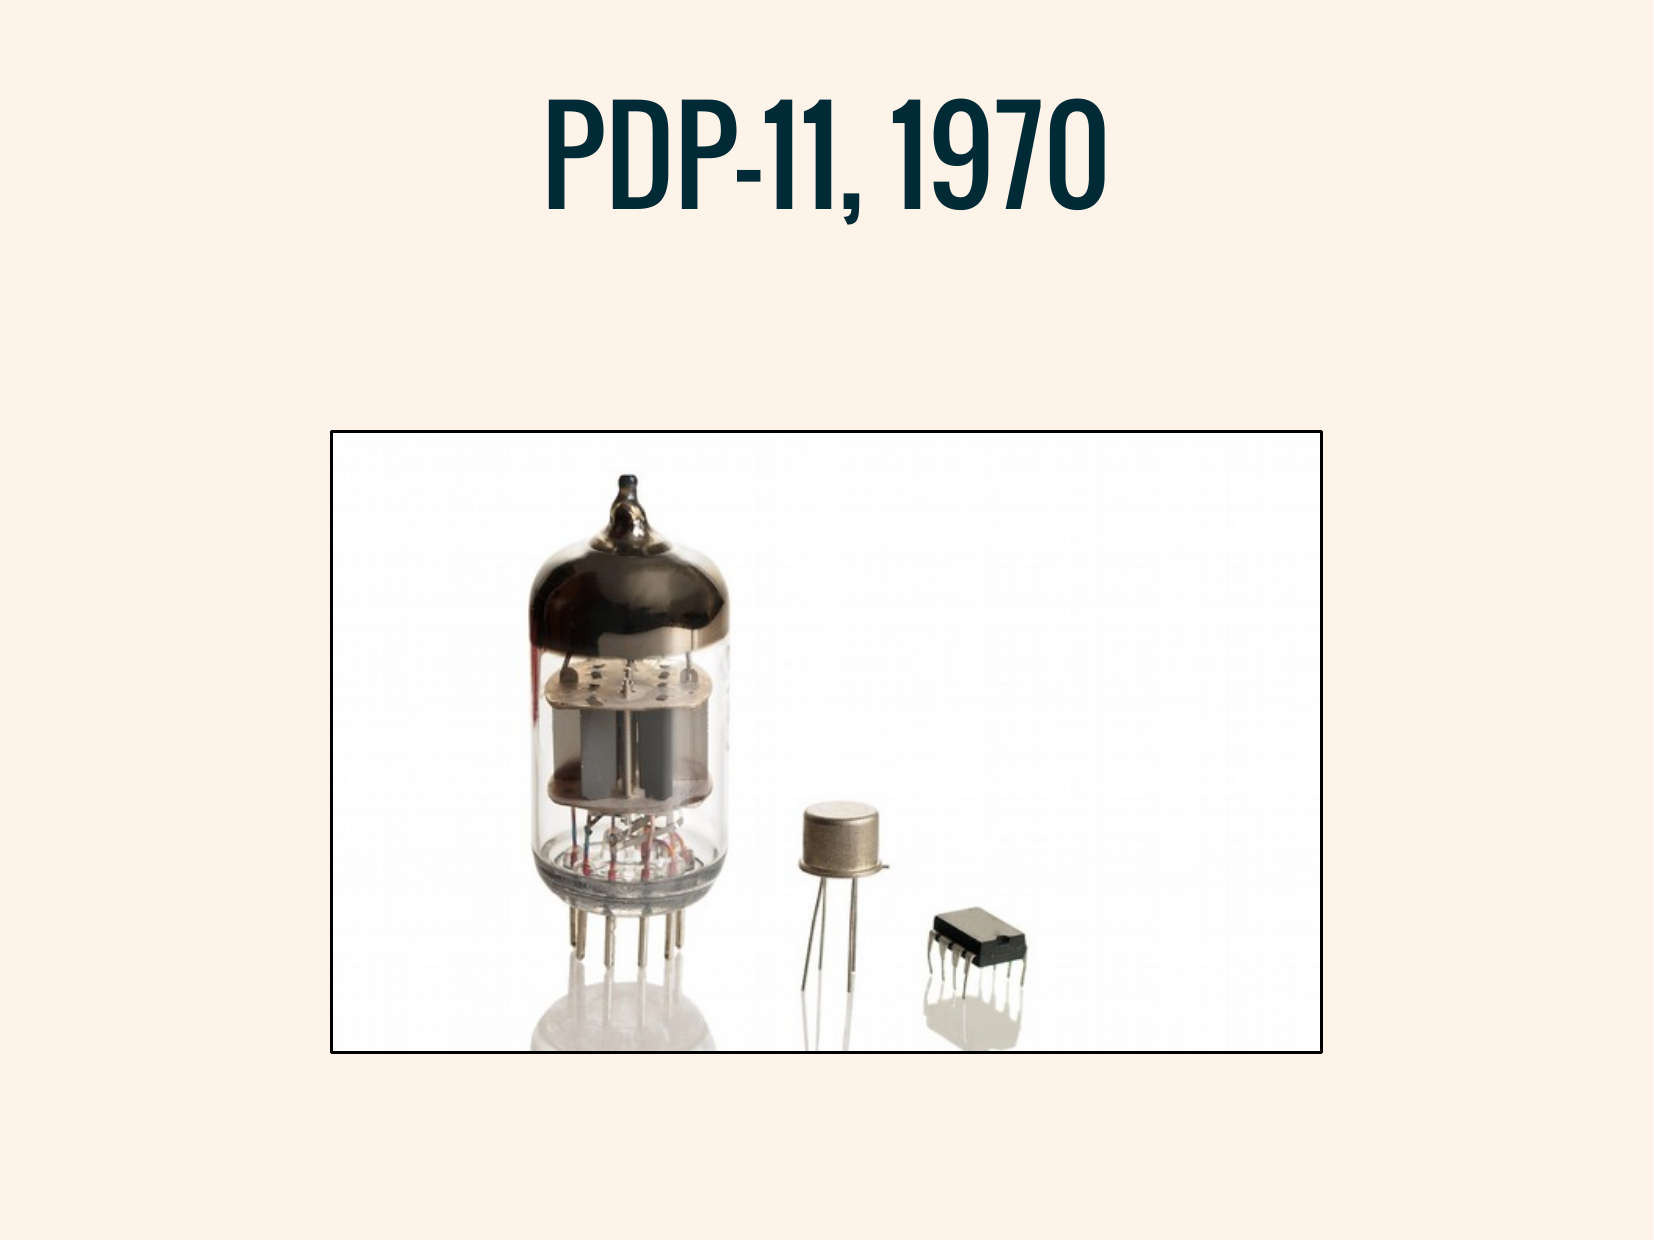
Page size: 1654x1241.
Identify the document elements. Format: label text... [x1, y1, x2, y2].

picture [333, 432, 1321, 1052]
title PDP-11, 1970 [82, 49, 1571, 257]
